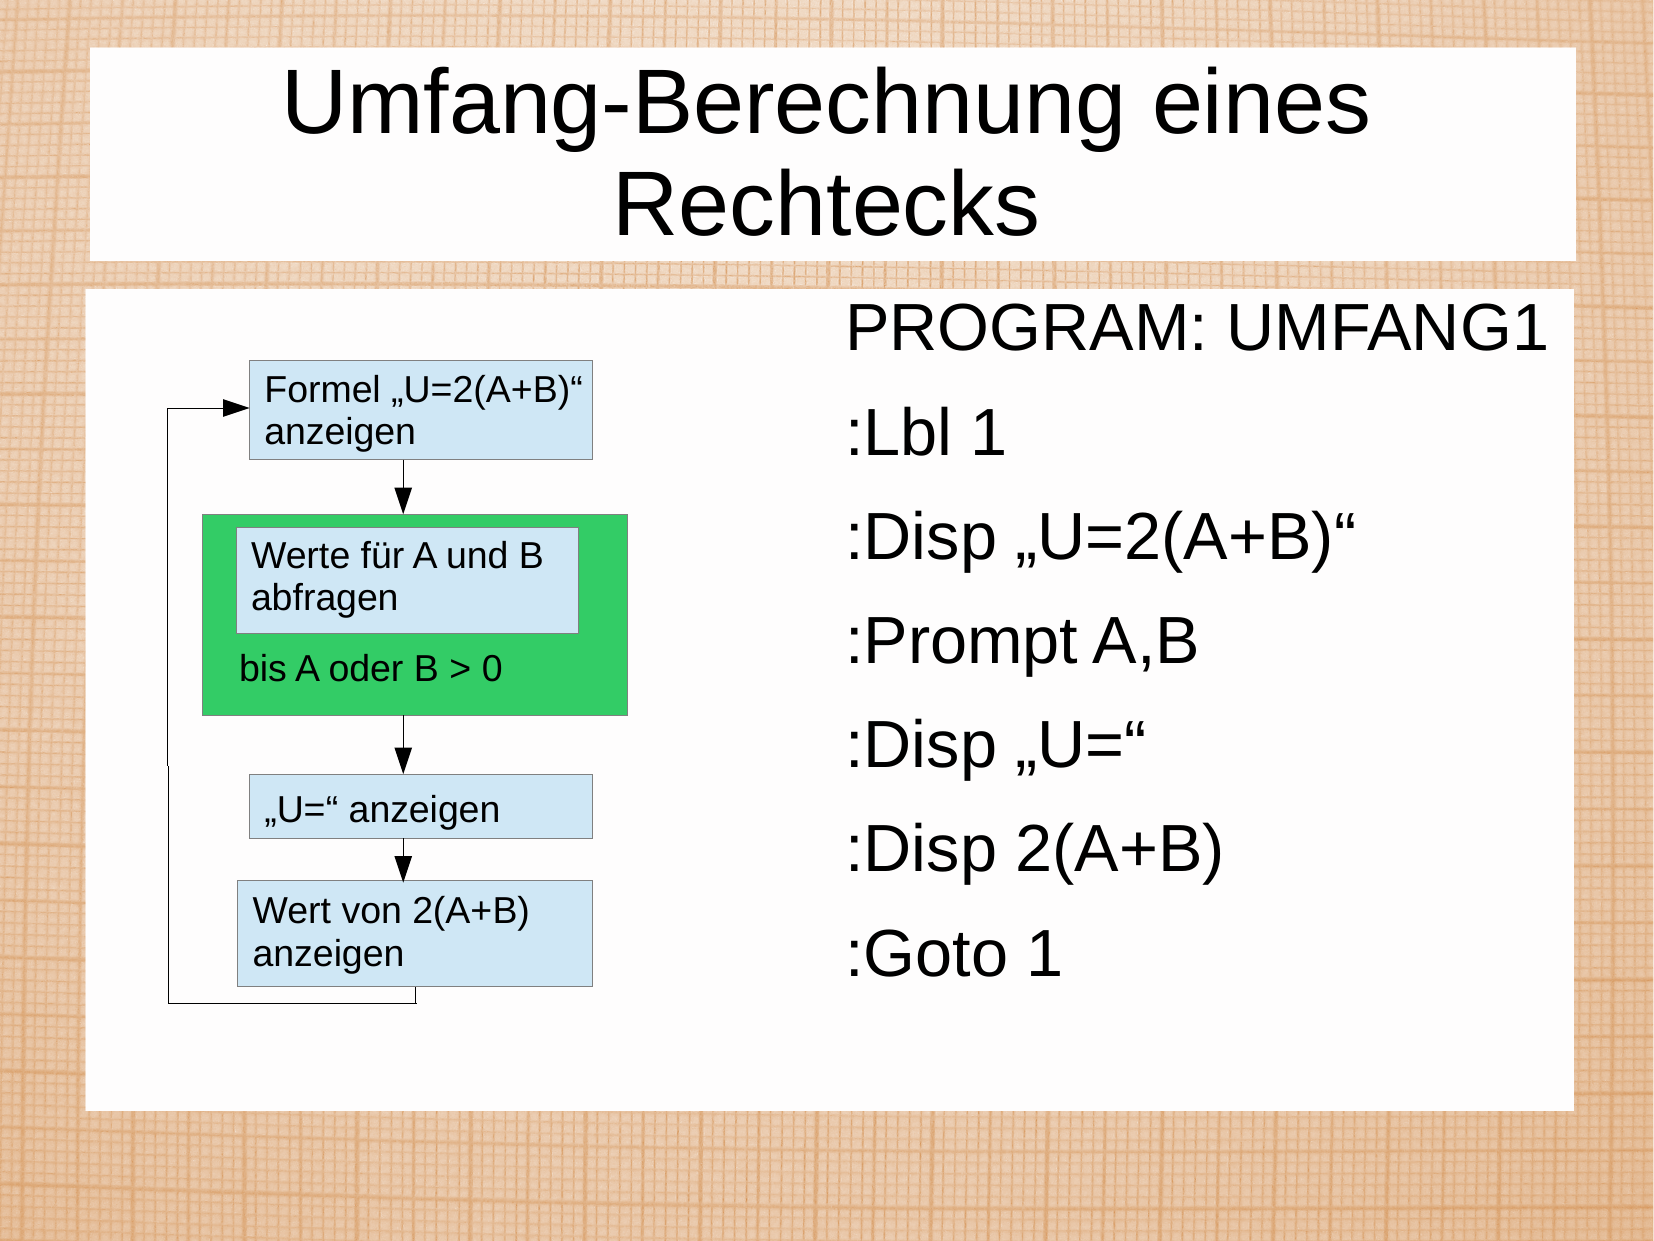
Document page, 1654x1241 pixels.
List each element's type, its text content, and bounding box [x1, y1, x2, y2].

picture [0, 0, 1654, 1241]
title Umfang-Berechnung eines Rechtecks [82, 49, 1571, 257]
text_box [237, 982, 593, 987]
text_box „U=“ anzeigen [249, 781, 581, 839]
text_box [249, 774, 593, 839]
list PROGRAM: UMFANG1 :Lbl 1 :Disp „U=2(A+B)“ :Prompt A,B :Disp „U=“ :Disp 2(A+B) :Goto 1 [845, 290, 1572, 1109]
text_box bis A oder B > 0 [224, 639, 600, 697]
text_box Werte für A und B abfragen [236, 527, 579, 626]
text_box Formel „U=2(A+B)“ anzeigen [249, 360, 605, 460]
text_box [202, 514, 628, 716]
text_box Wert von 2(A+B) anzeigen [237, 882, 593, 982]
